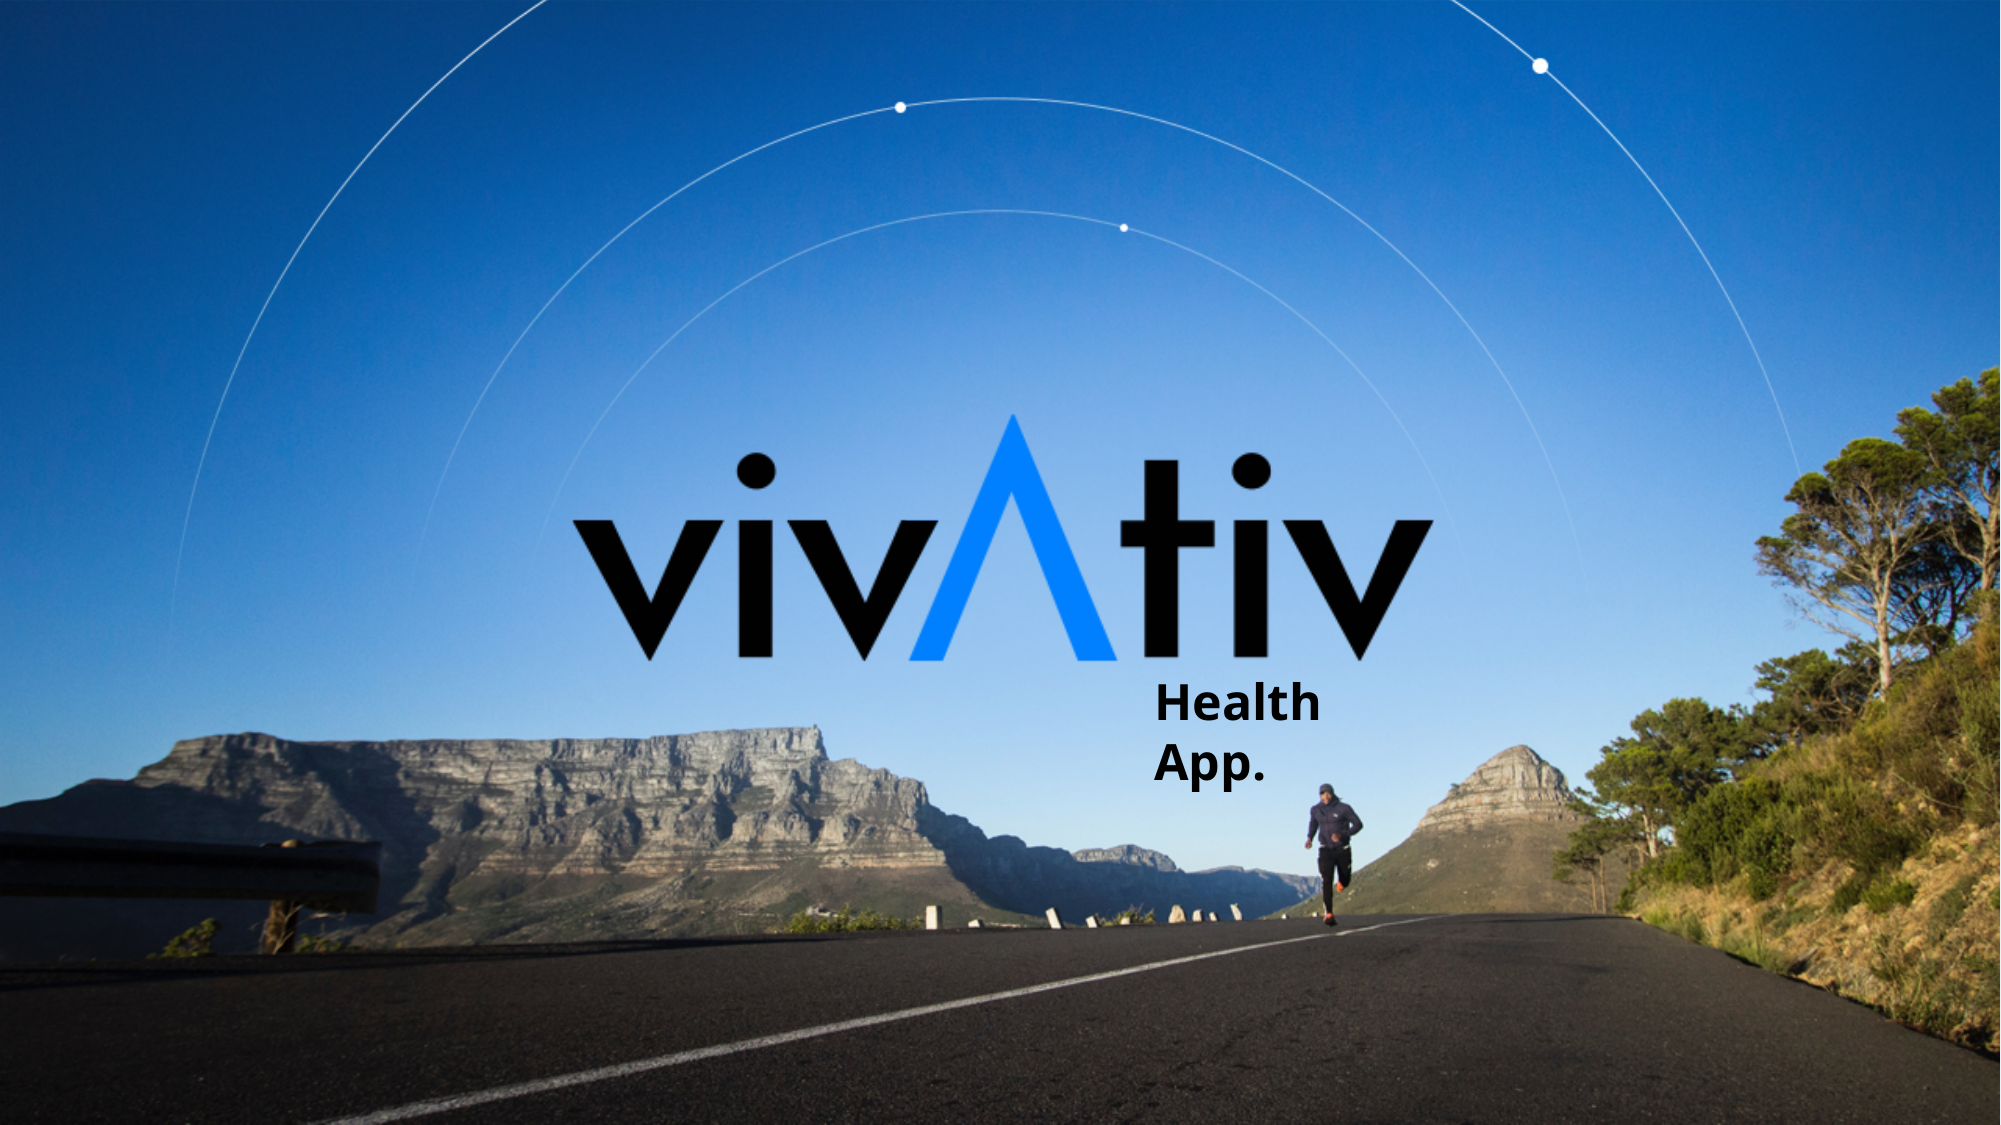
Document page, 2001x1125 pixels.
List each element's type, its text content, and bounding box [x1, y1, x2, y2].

text_box Health App. [1139, 662, 1446, 798]
picture [0, 0, 2001, 1125]
